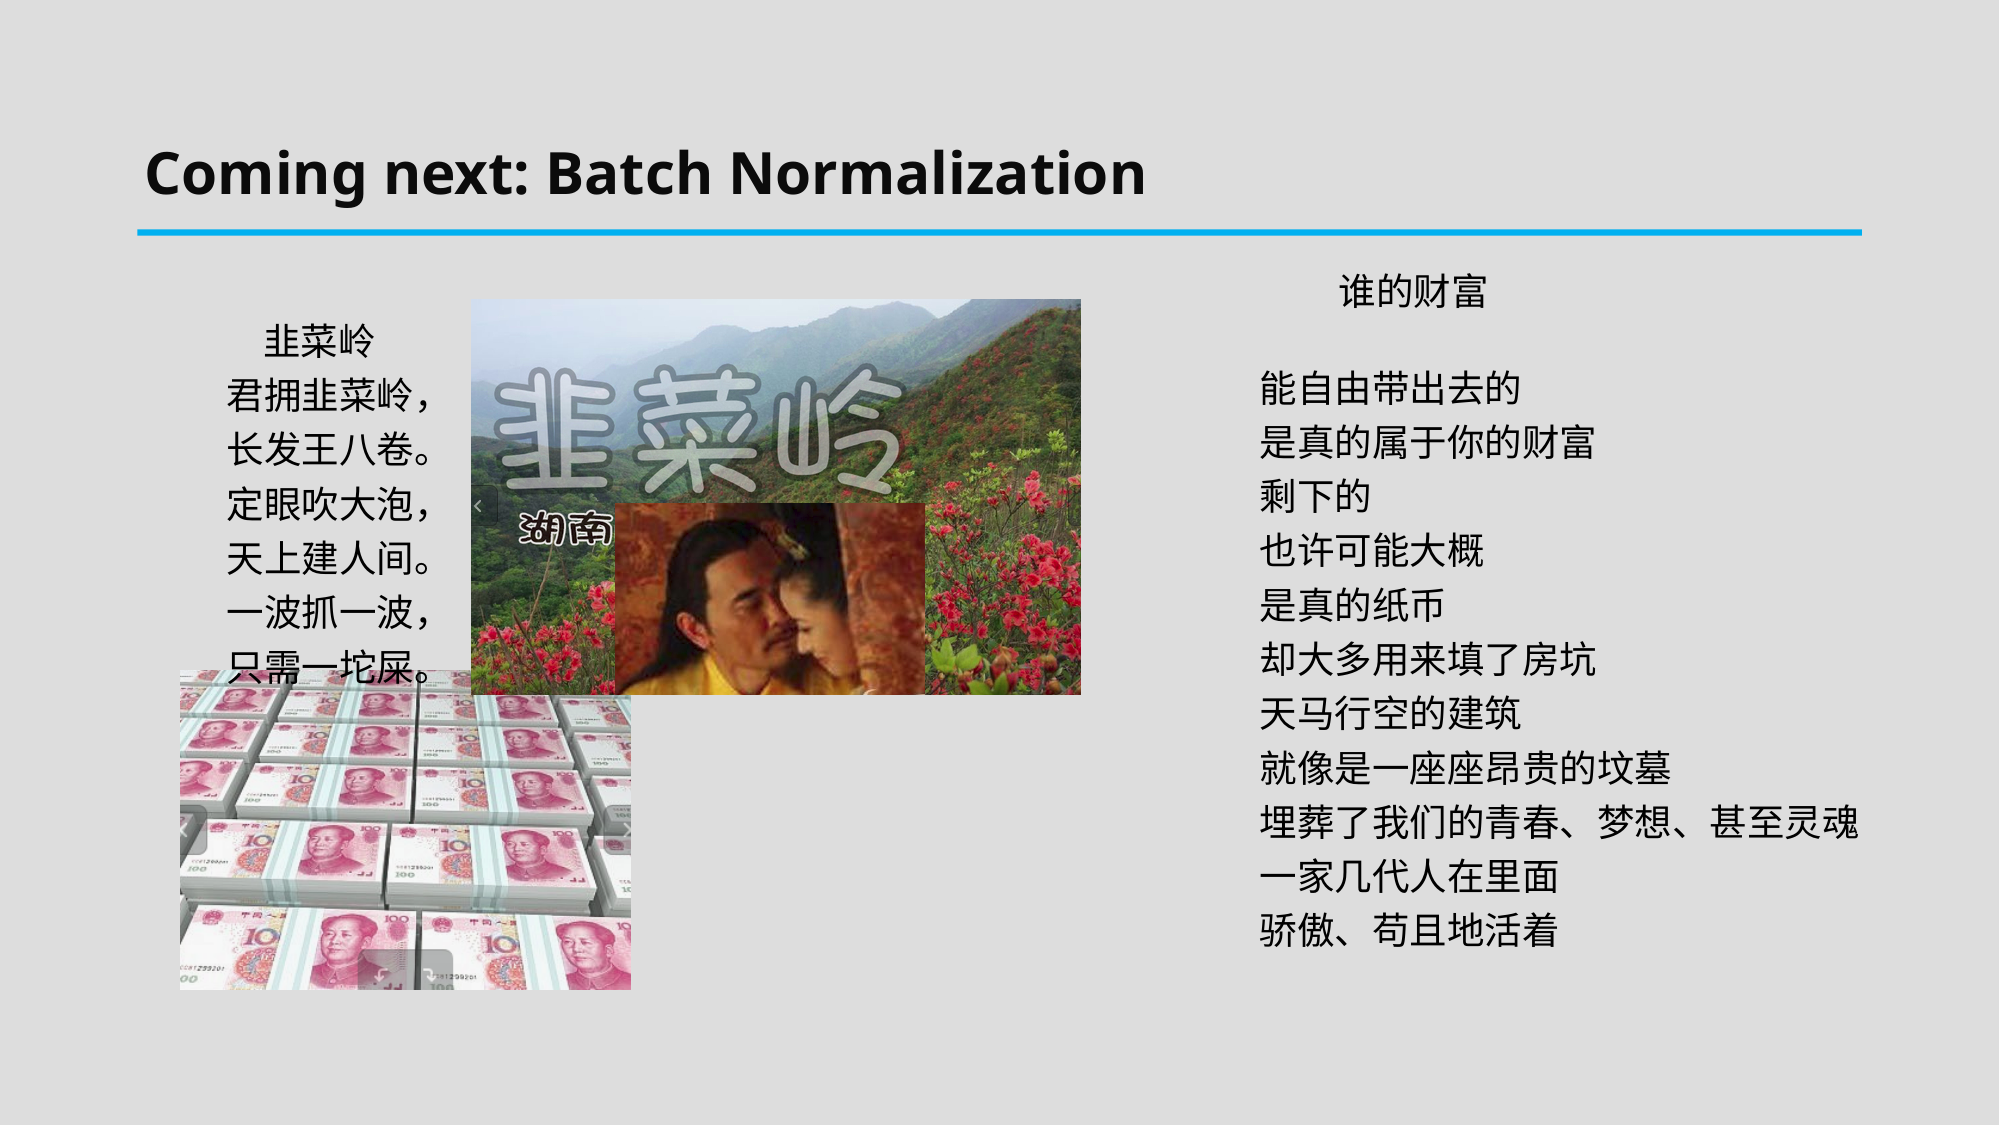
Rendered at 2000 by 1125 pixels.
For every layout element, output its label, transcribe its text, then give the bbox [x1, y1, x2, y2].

text_box 韭菜岭 君拥韭菜岭， 长发王八卷。 定眼吹大泡， 天上建人间。 一波抓一波， 只需一坨屎。 [212, 304, 603, 708]
text_box 谁的财富 能自由带出去的 是真的属于你的财富 剩下的 也许可能大概 是真的纸币 却大多用来填了房坑 天马行空的建筑 就像是一座座昂贵的坟墓 埋葬了我们的青春、梦想、甚至灵魂 一家几代人在里面 骄傲、苟且地活着 [1245, 254, 2000, 1089]
title Coming next: Batch Normalization [137, 108, 1863, 233]
picture [180, 299, 1081, 991]
